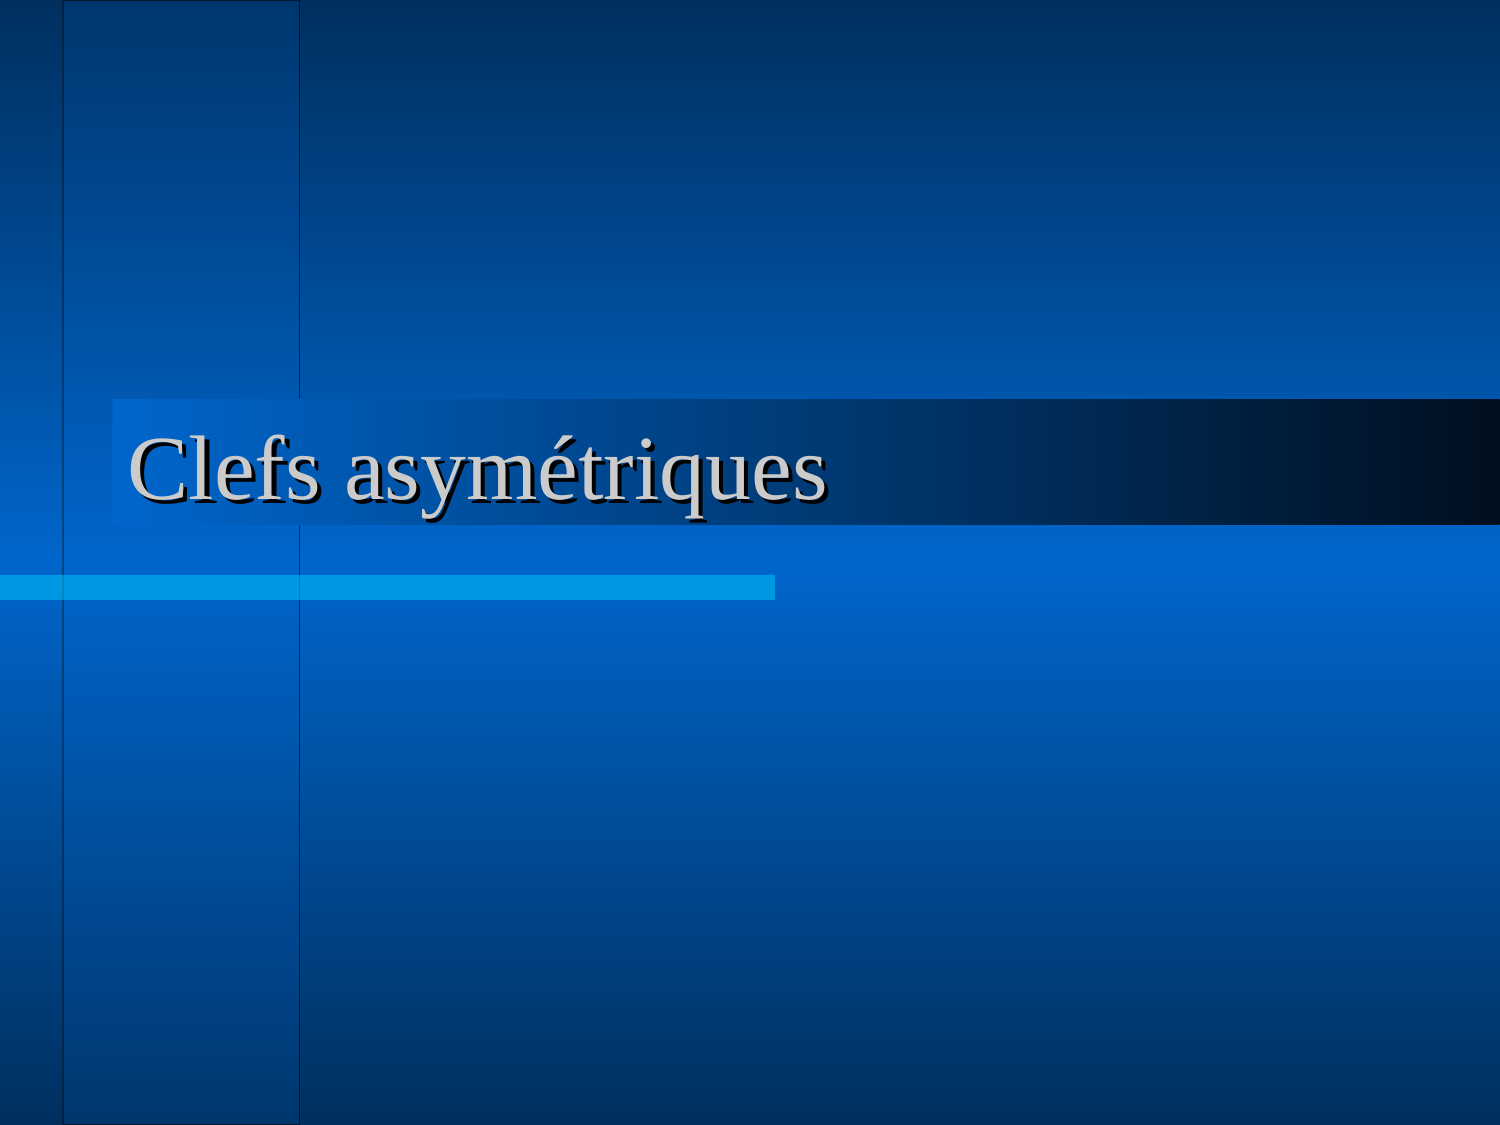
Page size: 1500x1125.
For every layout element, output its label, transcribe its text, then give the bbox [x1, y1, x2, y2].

title Clefs asymétriques [112, 374, 1388, 563]
